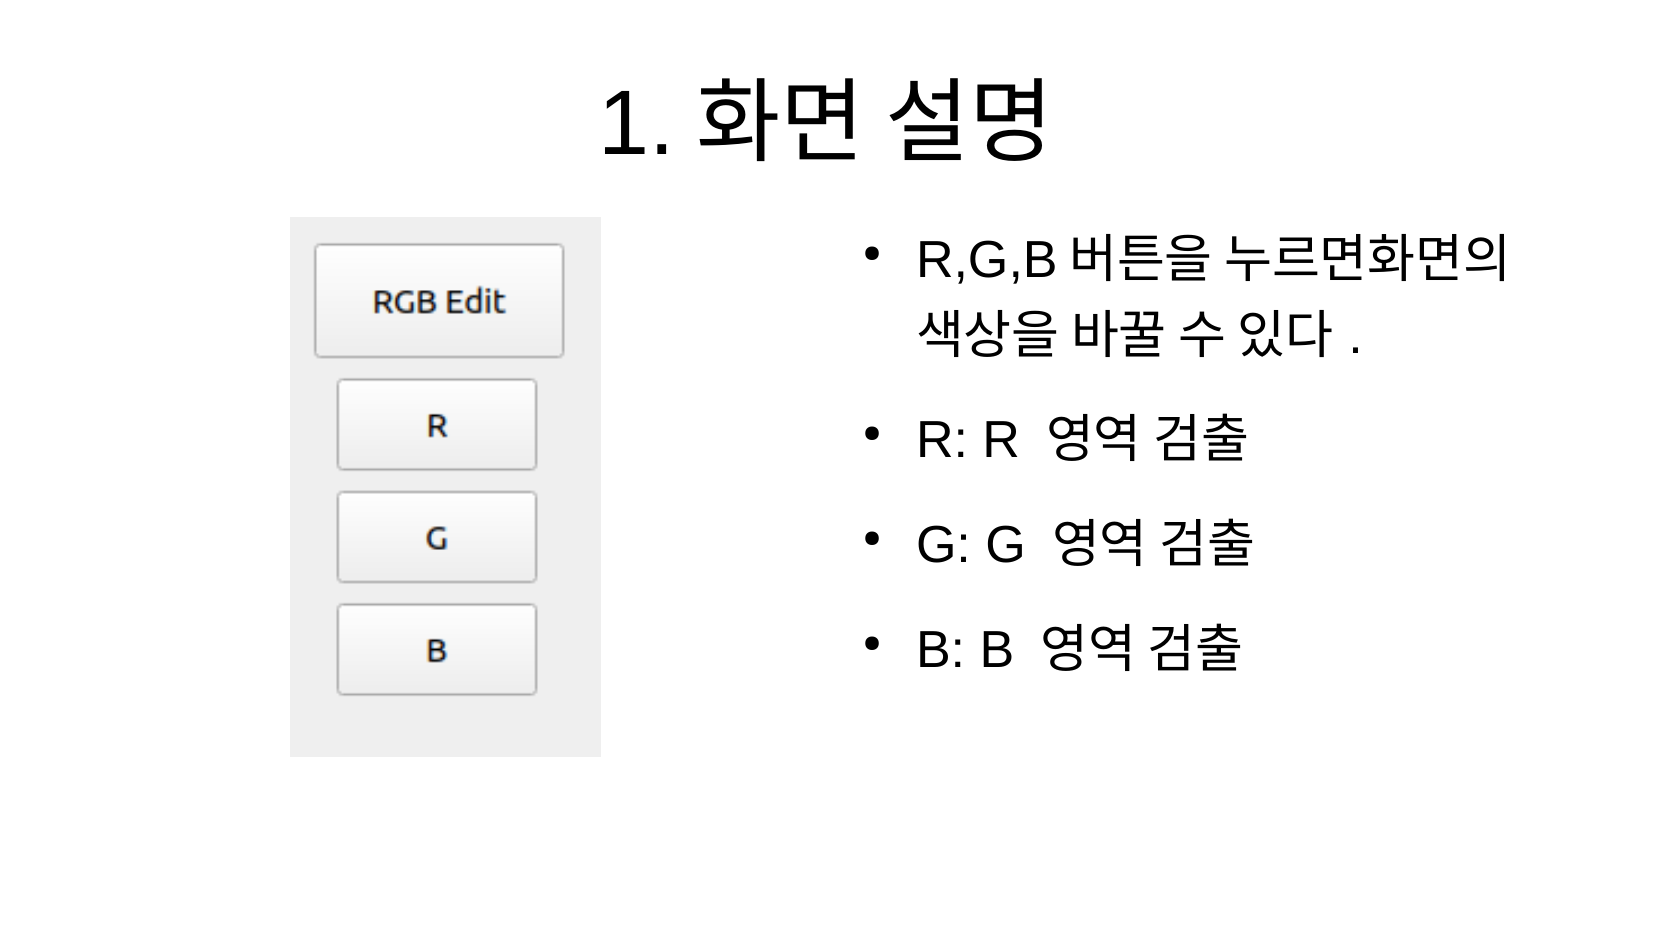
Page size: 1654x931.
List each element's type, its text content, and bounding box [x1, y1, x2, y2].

picture [290, 217, 601, 758]
title 1.화면 설명 [82, 37, 1571, 193]
list R,G,B버튼을 누르면화면의 색상을 바꿀 수 있다. R: R 영역 검출 G: G 영역 검출 B: B 영역 검출 [845, 217, 1572, 758]
